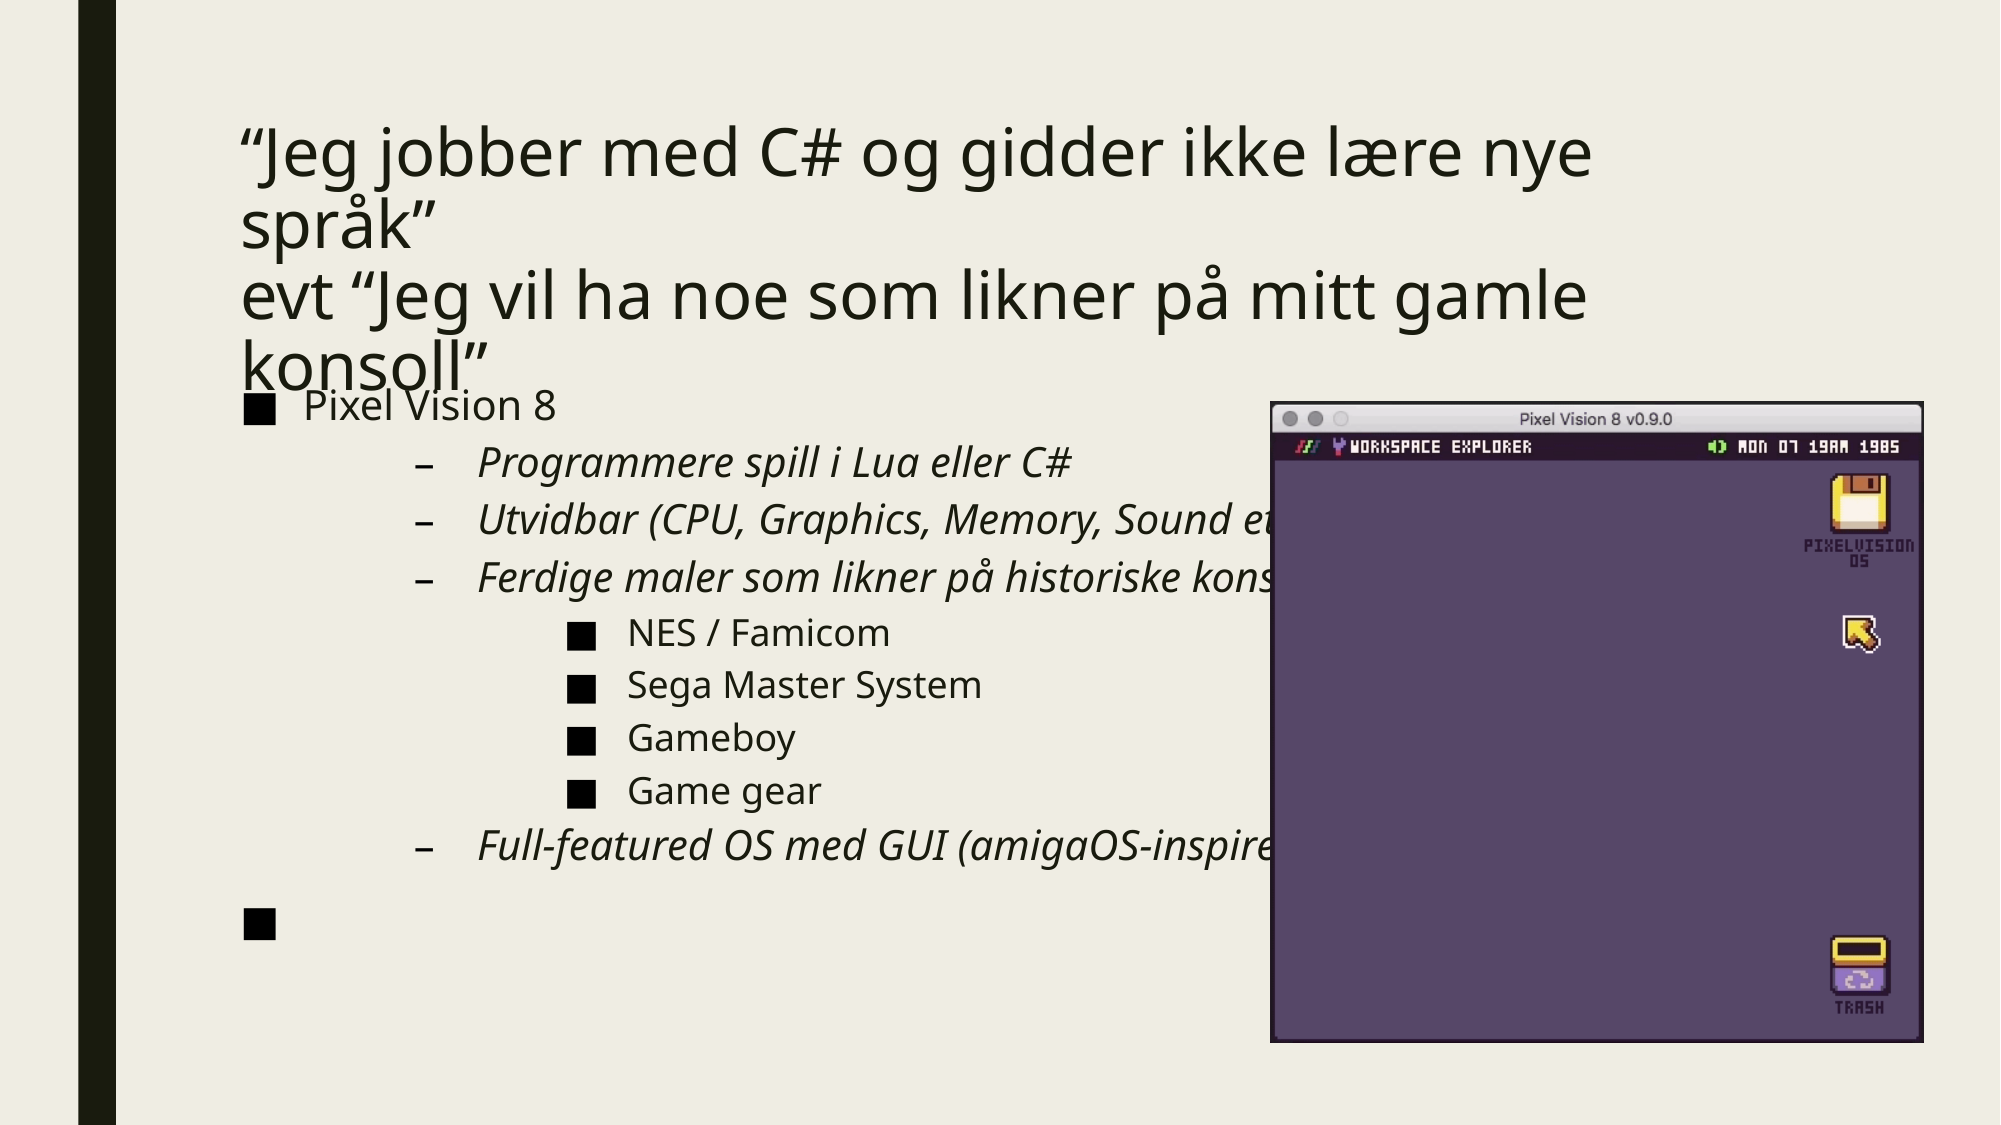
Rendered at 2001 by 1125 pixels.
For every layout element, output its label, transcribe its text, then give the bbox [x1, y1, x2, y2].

list Pixel Vision 8 Programmere spill i Lua eller C# Utvidbar (CPU, Graphics, Memory, Sound etc) Ferdige maler som likner på historiske konsoller NES / Famicom Sega Master System Gameboy Game gear Full-featured OS med GUI (amigaOS-inspirert) [225, 375, 1801, 963]
picture [1270, 401, 1924, 1043]
title “Jeg jobber med C# og gidder ikke lære nye språk” evt “Jeg vil ha noe som likner på mitt gamle konsoll” [225, 112, 1801, 357]
